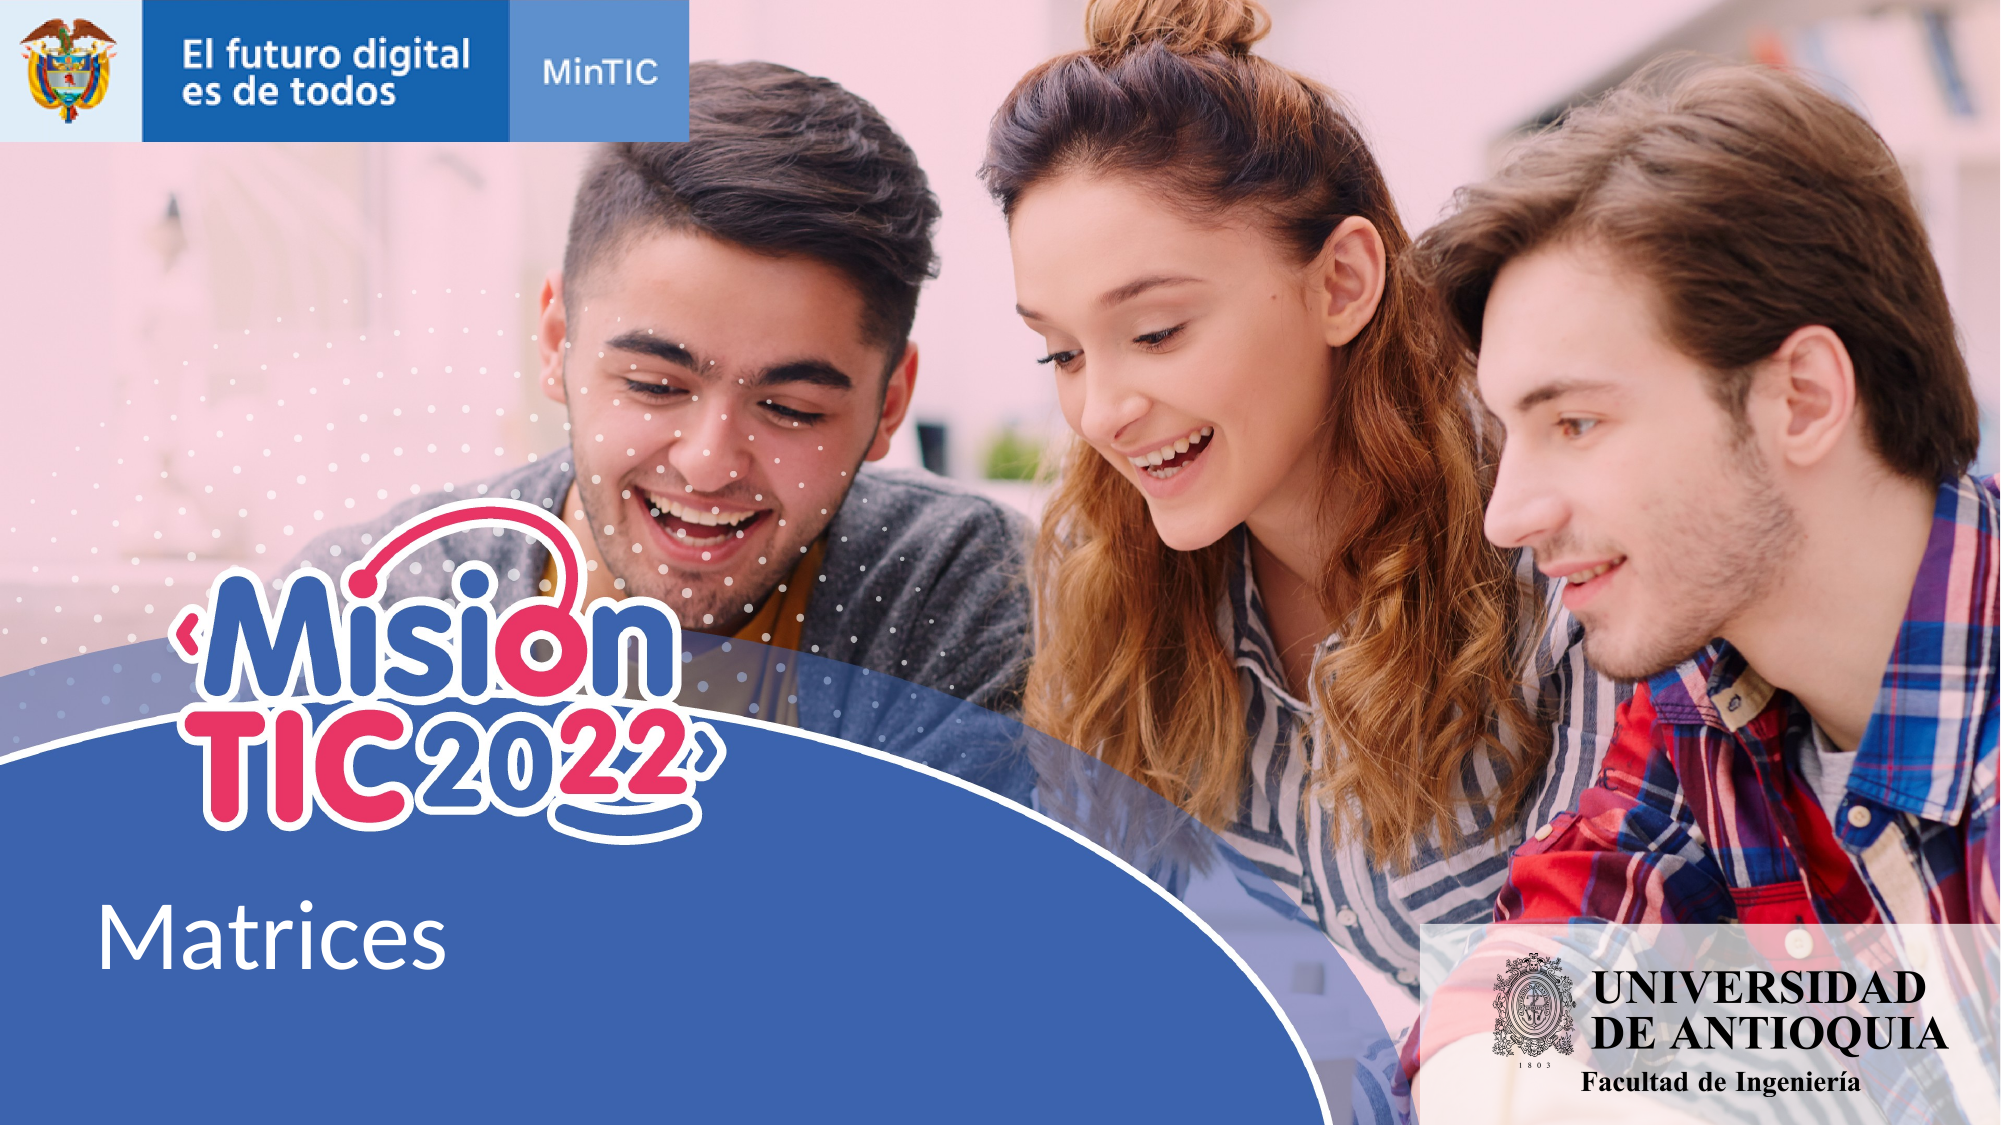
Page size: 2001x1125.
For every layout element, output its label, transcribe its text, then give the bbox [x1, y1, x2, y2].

title Matrices [79, 875, 926, 995]
picture [0, 0, 2001, 1125]
picture [1421, 925, 2001, 1125]
